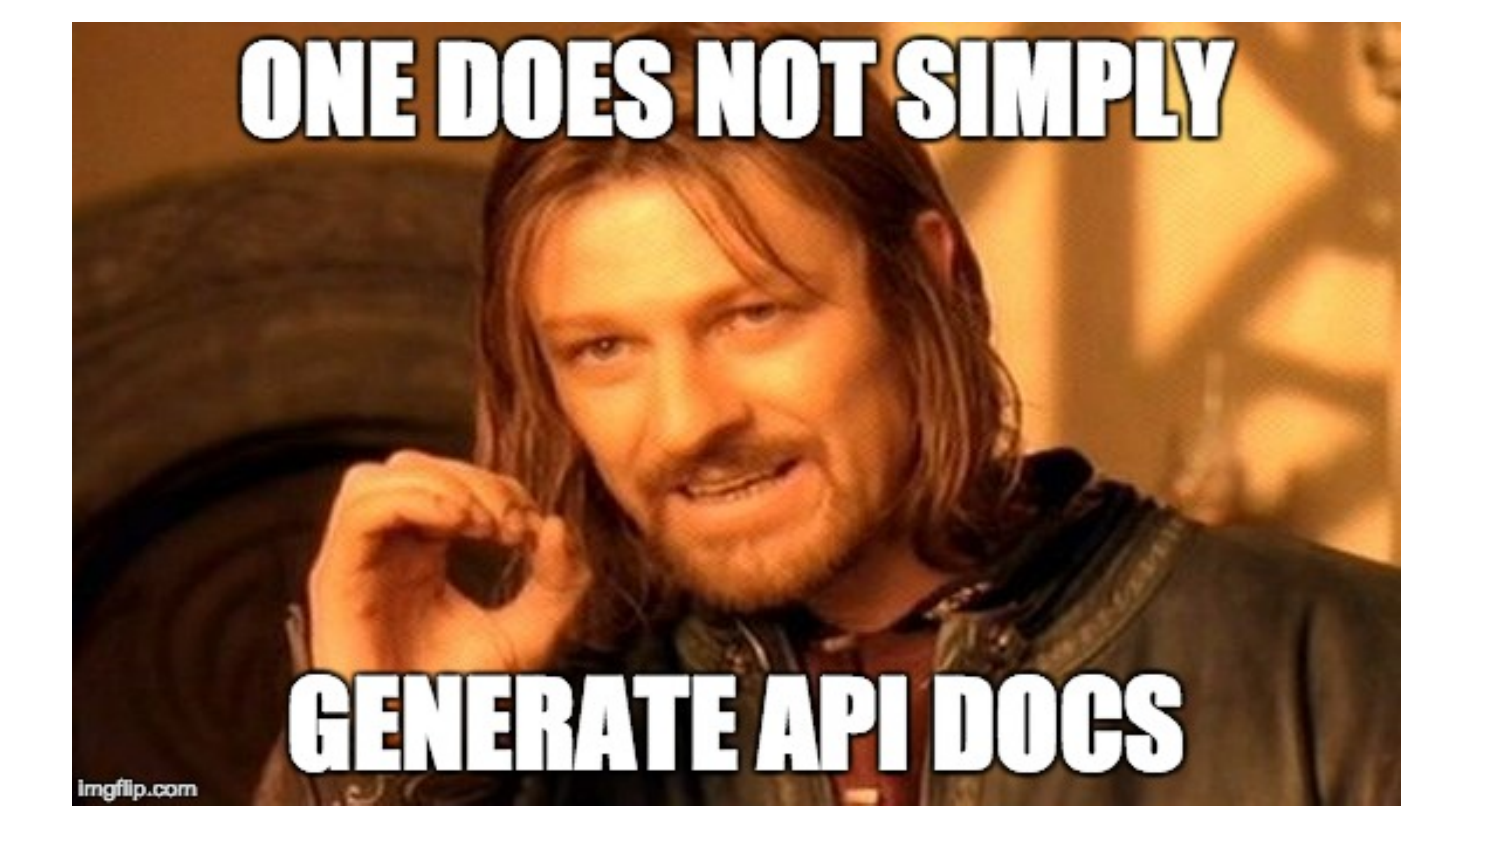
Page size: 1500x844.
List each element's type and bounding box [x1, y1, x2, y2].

picture [72, 22, 1401, 806]
